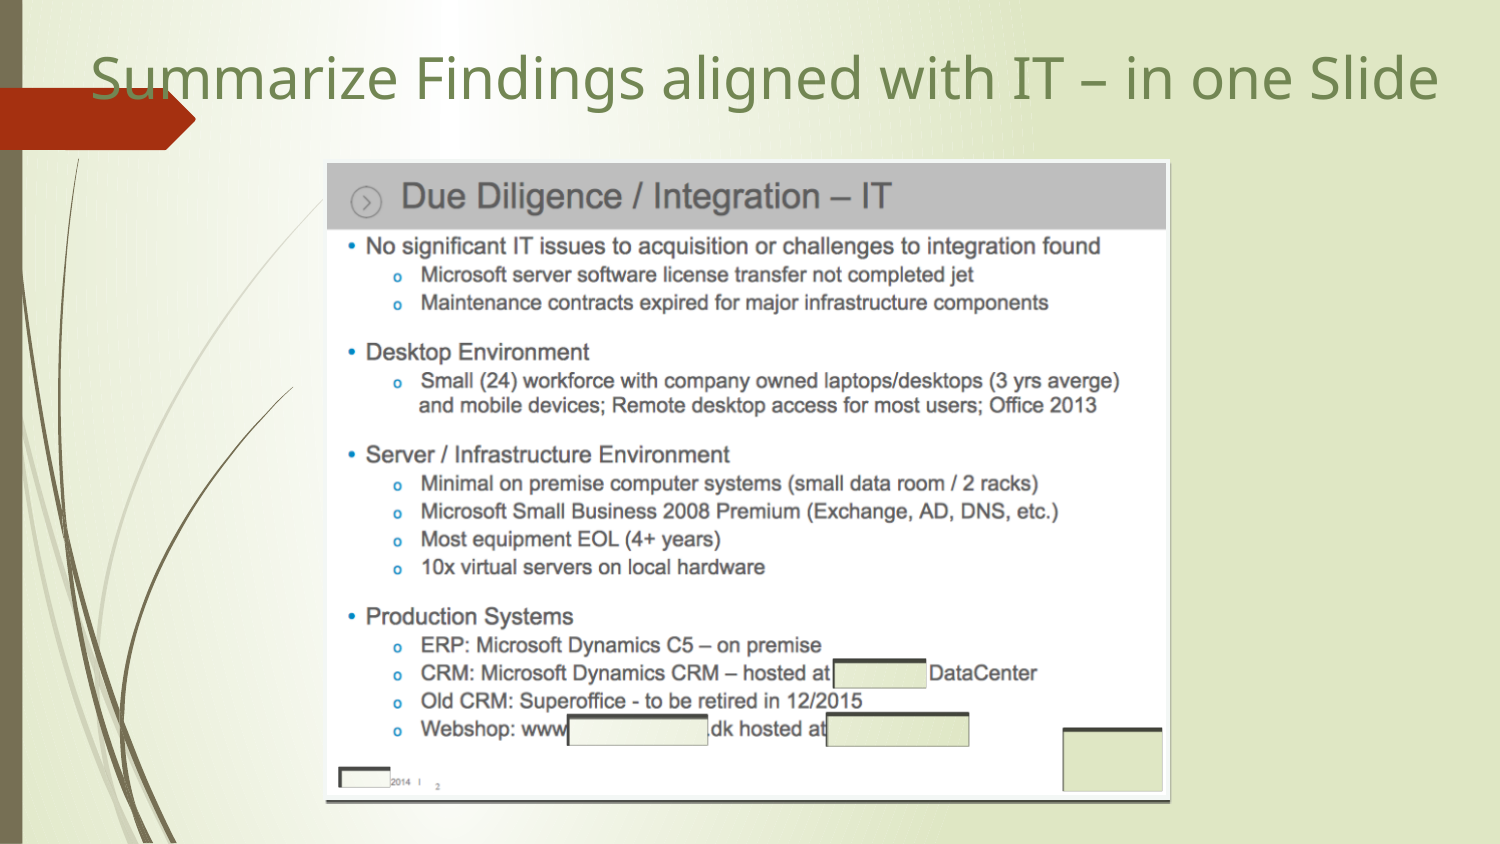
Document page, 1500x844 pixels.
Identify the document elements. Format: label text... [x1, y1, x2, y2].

picture [327, 162, 1166, 796]
title Summarize Findings aligned with IT – in one Slide [37, 33, 1456, 175]
